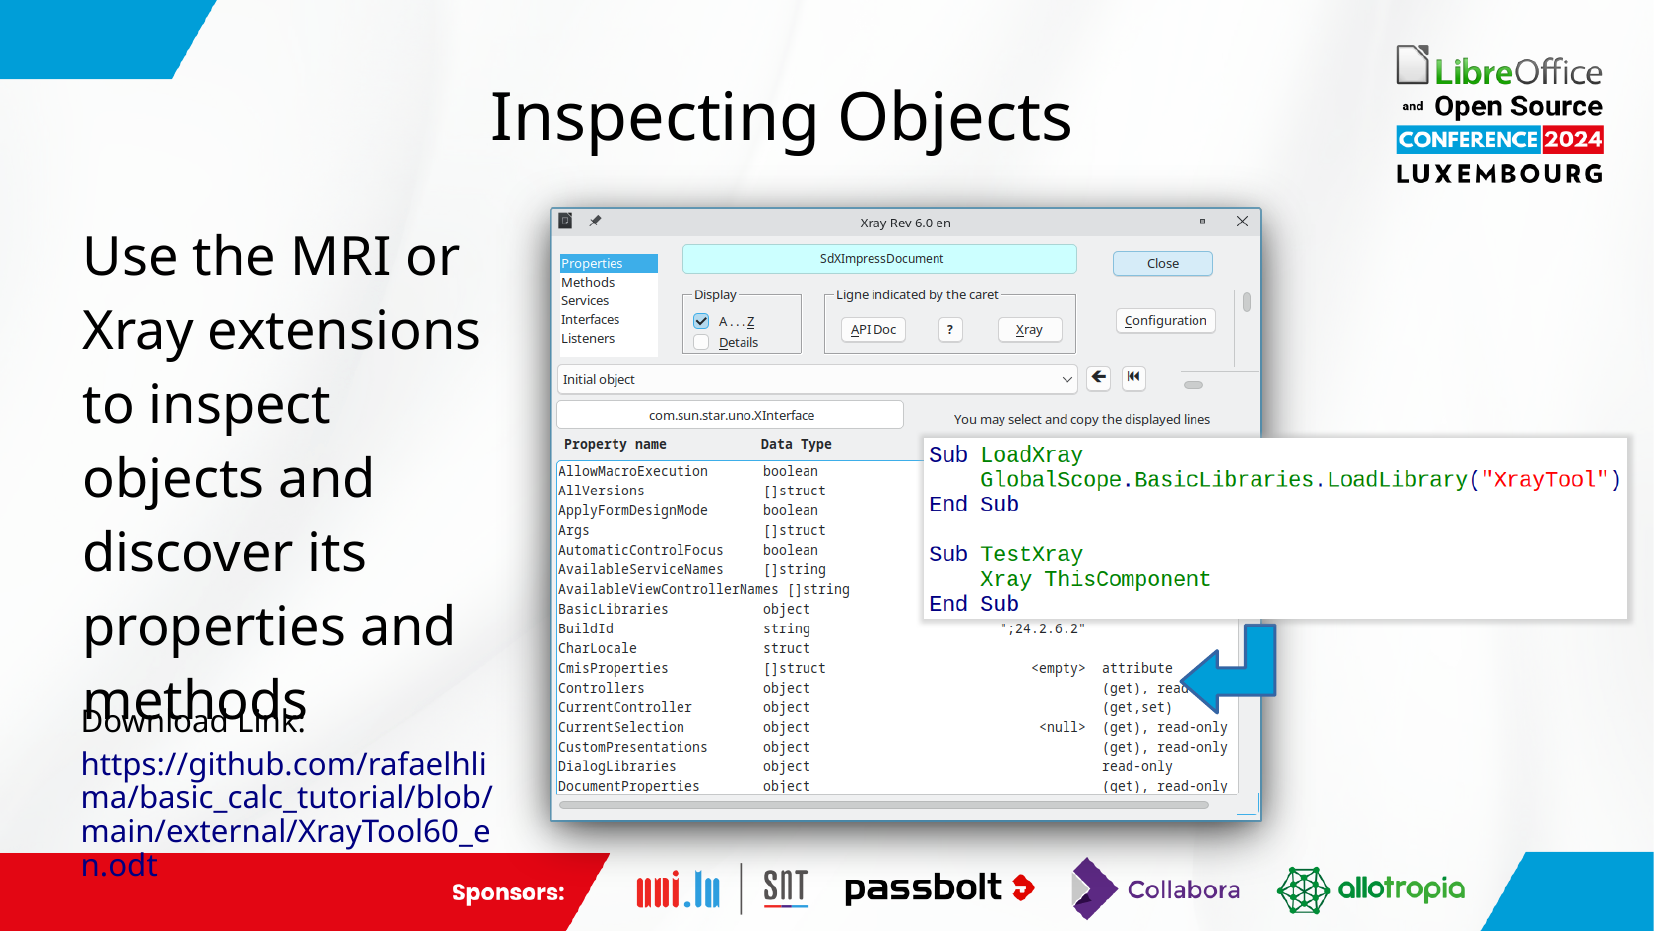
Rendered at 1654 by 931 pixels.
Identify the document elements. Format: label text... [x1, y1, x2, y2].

list Use the MRI or Xray extensions to inspect objects and discover its properties and methods [82, 217, 487, 691]
list Use the MRI or Xray extensions to inspect objects and discover its properties and methods [82, 782, 487, 827]
title Inspecting Objects [206, 37, 1359, 193]
picture [0, 0, 1654, 931]
text_box Download Link: https://github.com/rafaelhlima/basic_calc_tutorial/blob/main/external/XrayTool60_en.odt [65, 691, 516, 782]
text_box [1181, 625, 1275, 713]
